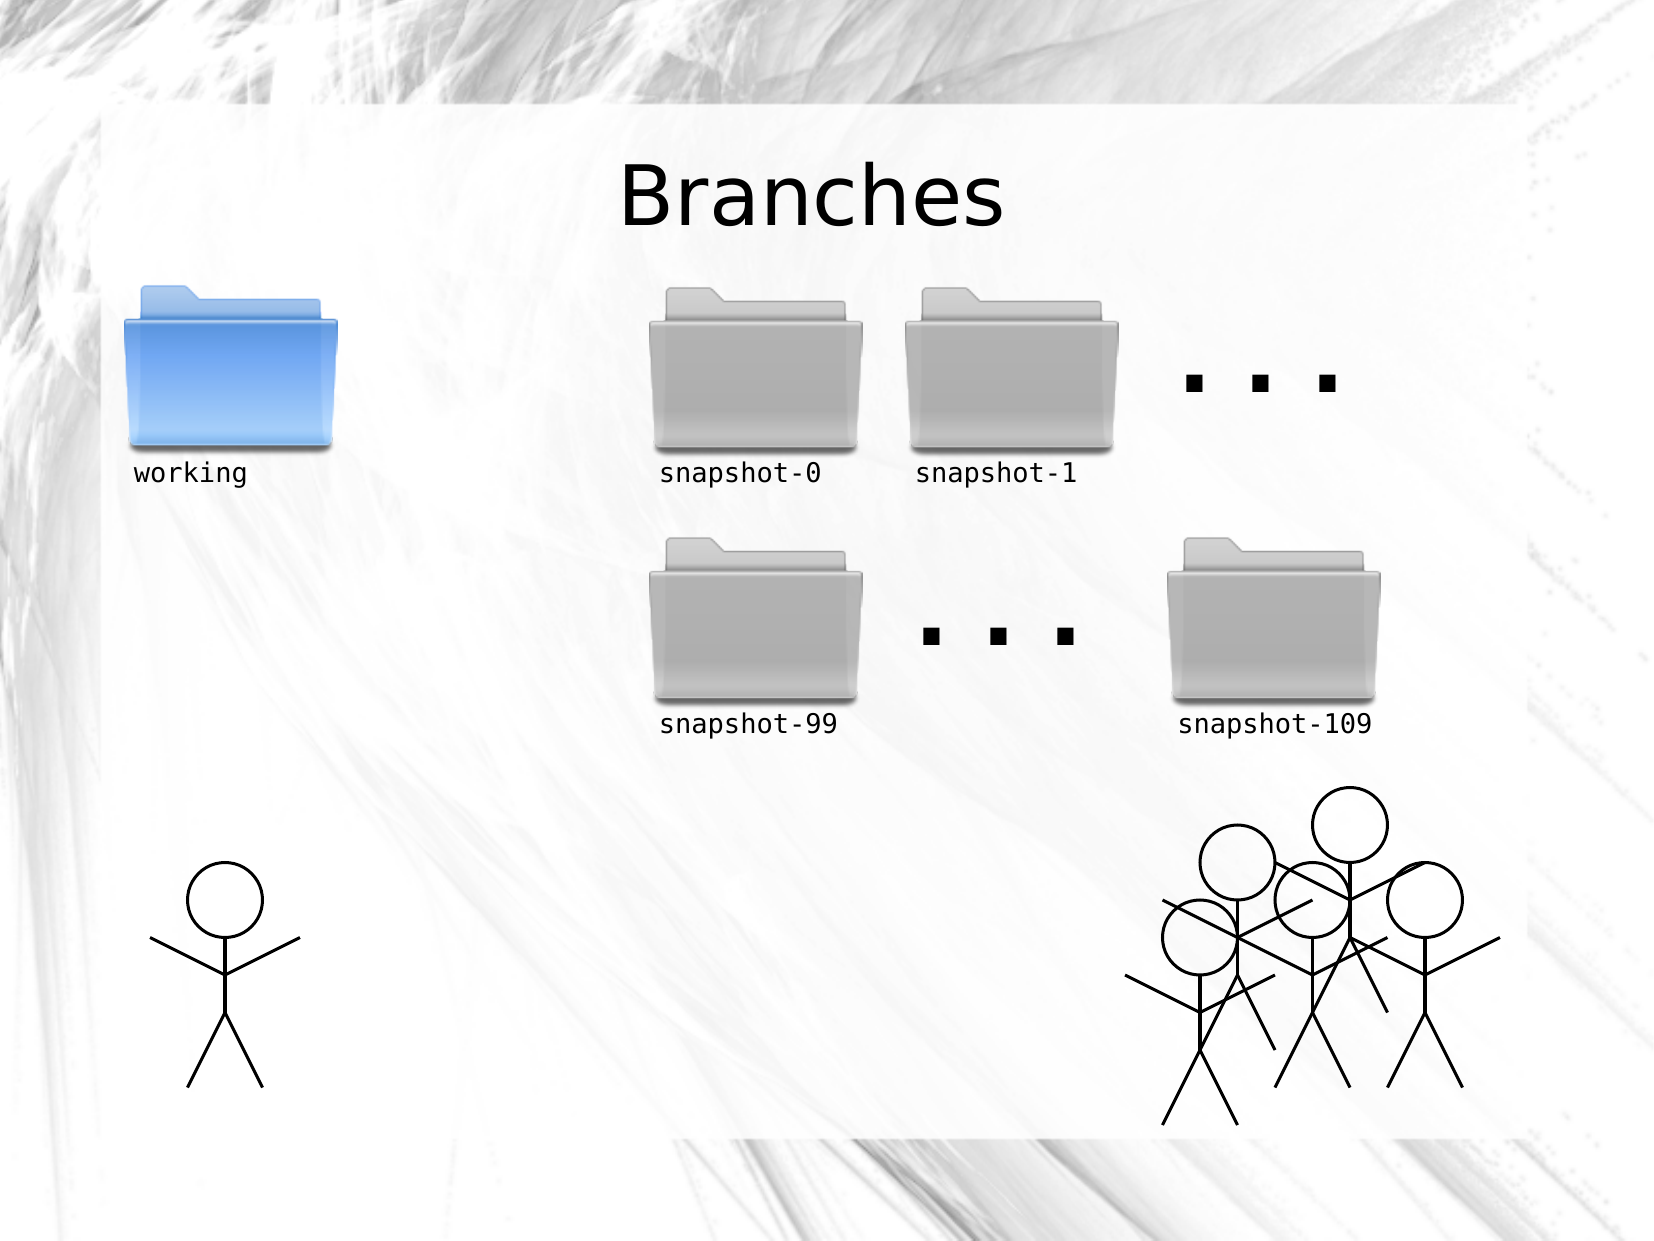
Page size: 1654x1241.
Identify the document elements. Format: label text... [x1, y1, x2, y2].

title Branches [118, 112, 1506, 281]
text_box snapshot-0 [644, 450, 837, 497]
picture [0, 0, 1654, 1241]
text_box . . . [1162, 300, 1361, 497]
text_box snapshot-99 [644, 700, 853, 747]
text_box snapshot-1 [900, 450, 1093, 497]
text_box . . . [900, 553, 1098, 751]
text_box working [119, 450, 263, 497]
text_box snapshot-109 [1162, 700, 1388, 747]
